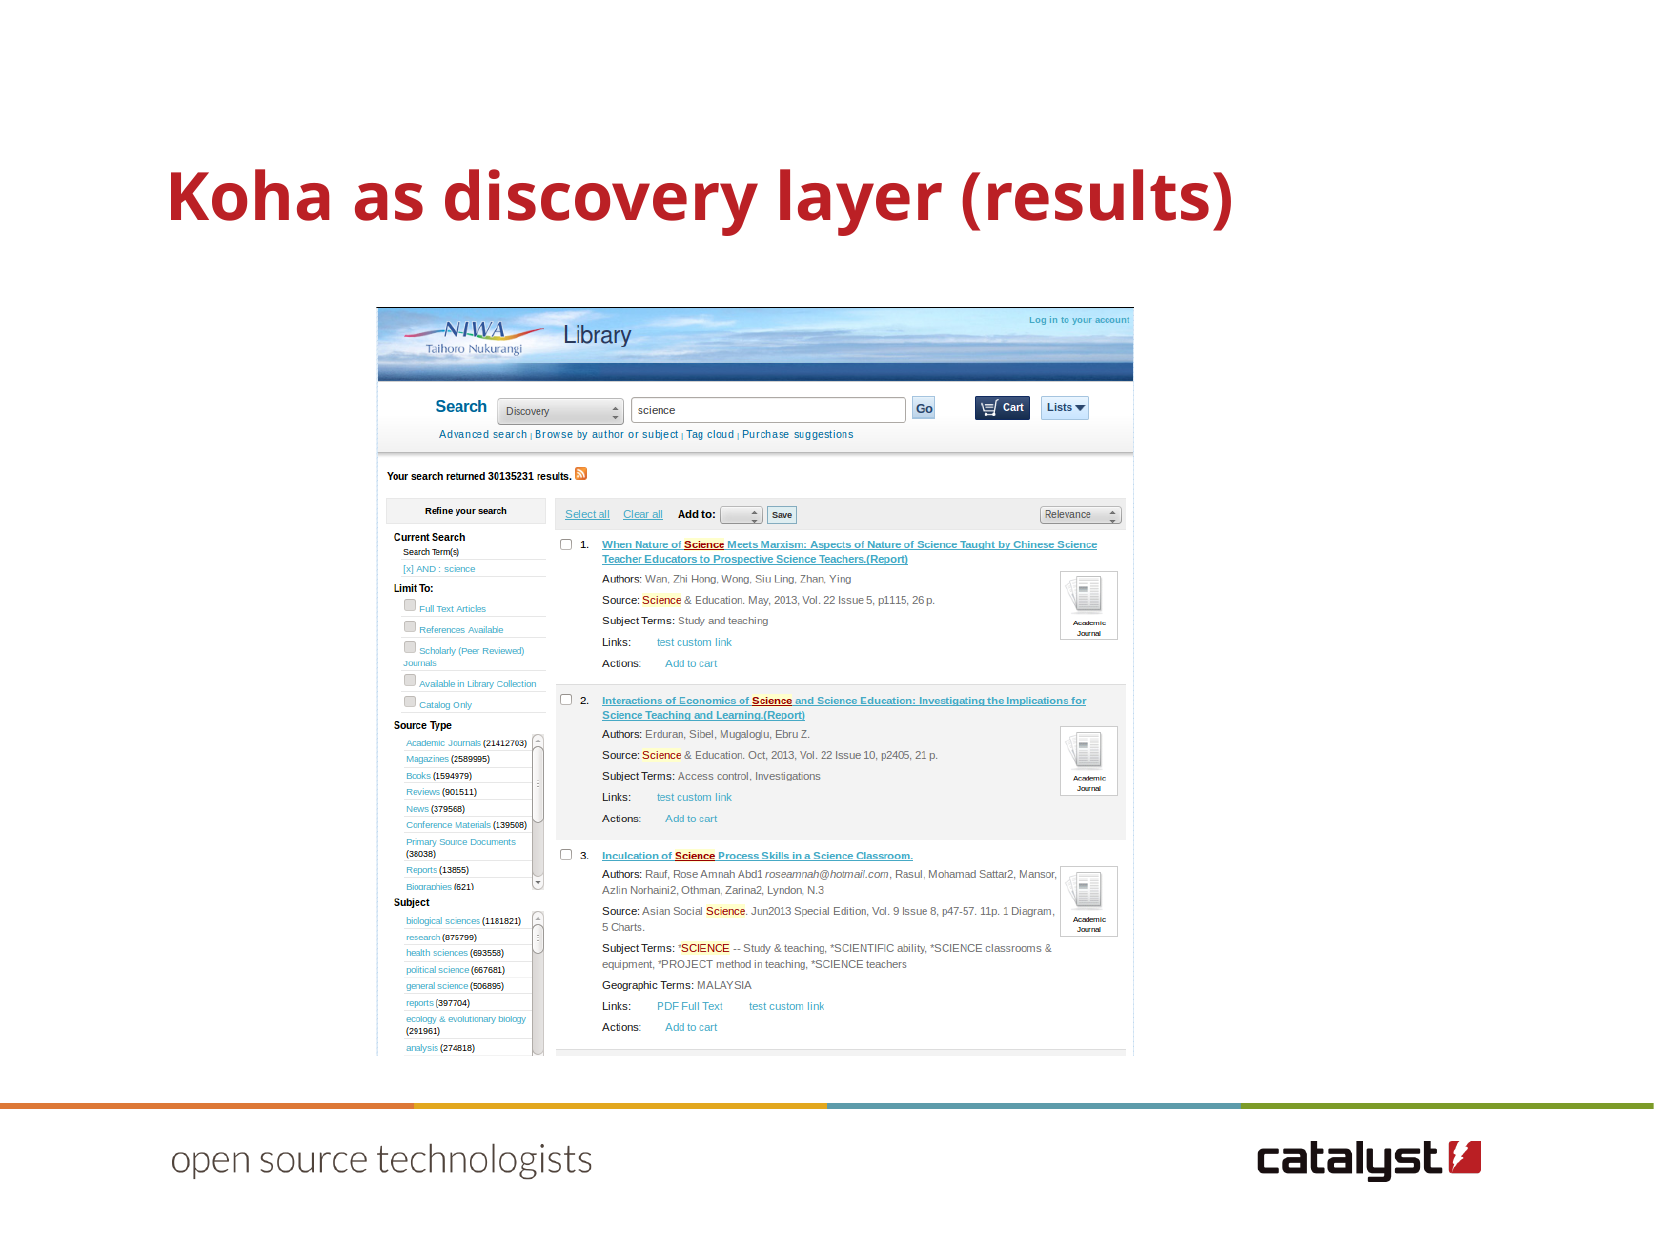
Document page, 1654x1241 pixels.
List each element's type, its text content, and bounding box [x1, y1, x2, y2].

picture [376, 307, 1134, 1056]
title Koha as discovery layer (results) [165, 90, 1489, 298]
picture [0, 1103, 1654, 1182]
